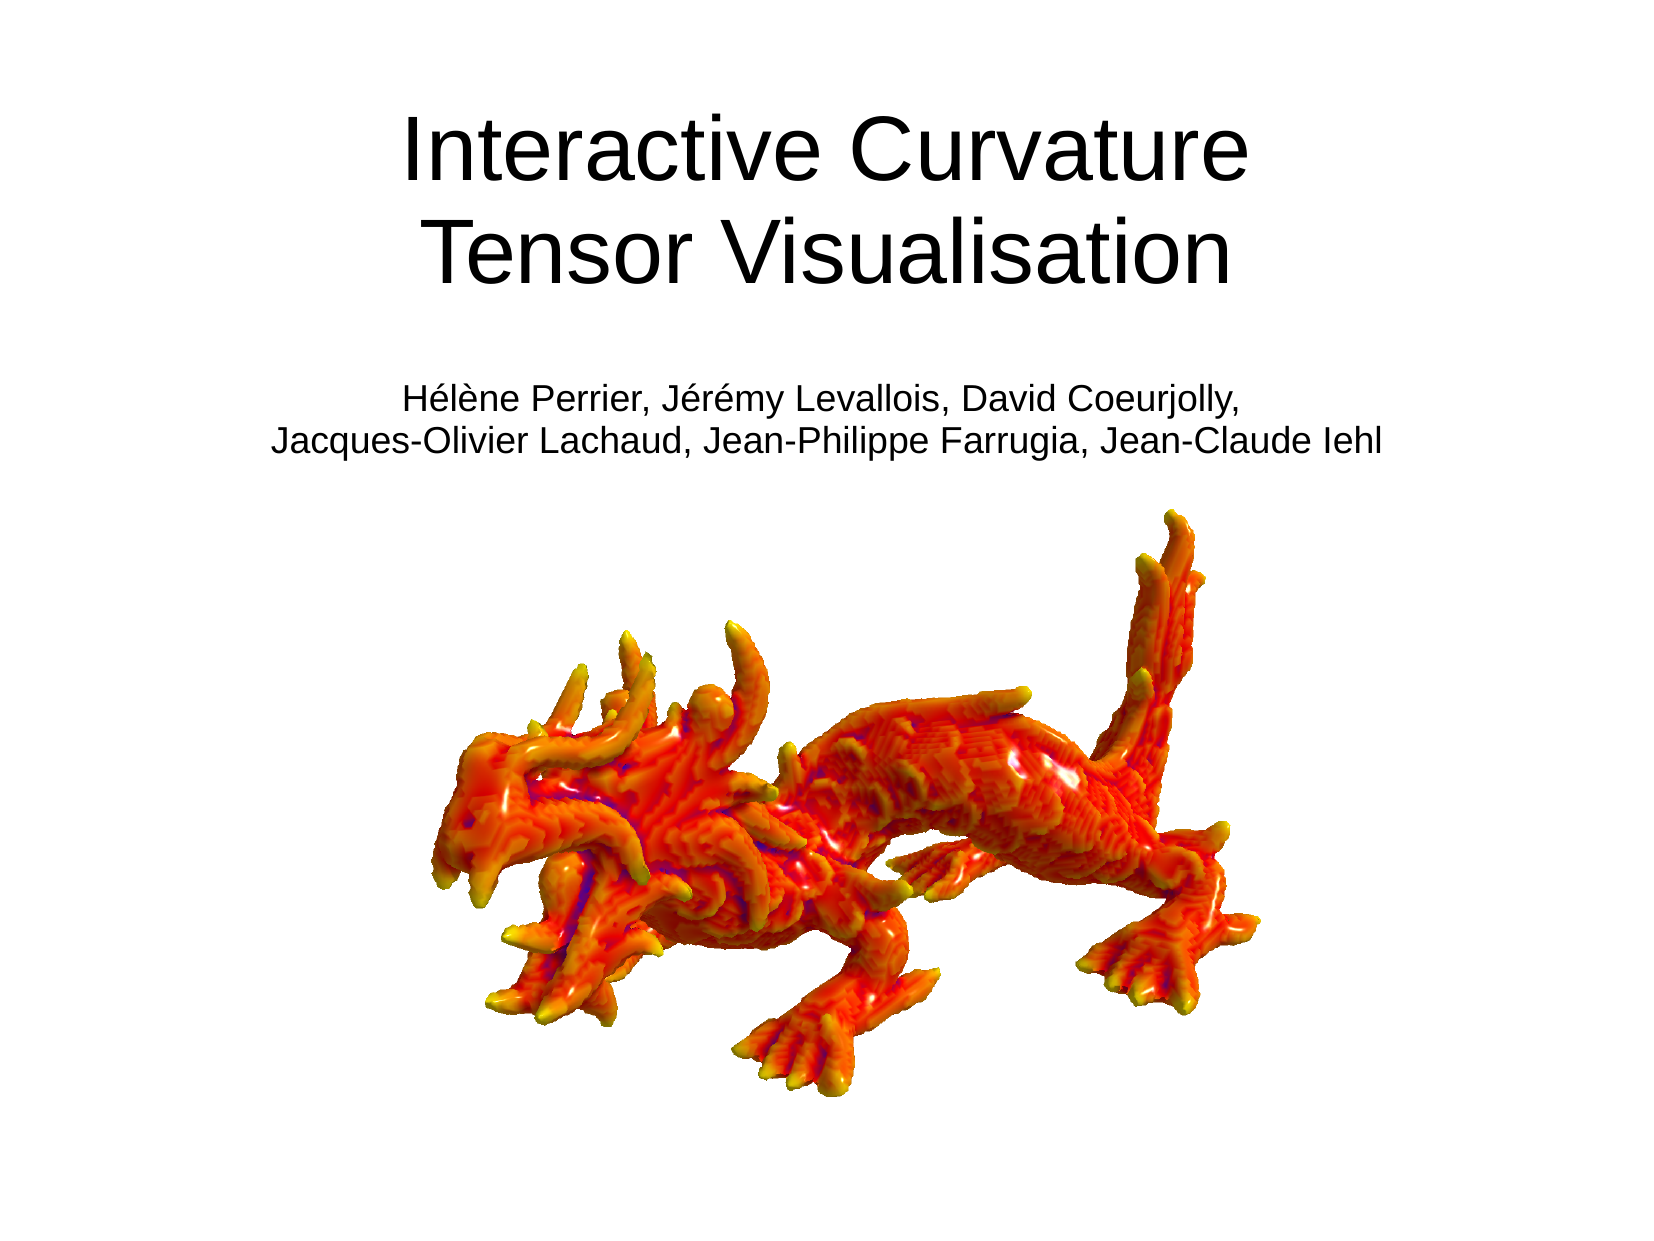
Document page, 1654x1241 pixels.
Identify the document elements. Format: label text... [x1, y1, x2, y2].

subtitle Interactive Curvature Tensor Visualisation Hélène Perrier, Jérémy Levallois, David Coeurjolly, Jacques-Olivier Lachaud, Jean-Philippe Farrugia, Jean-Claude Iehl [82, 49, 1571, 511]
picture [431, 509, 1261, 1097]
